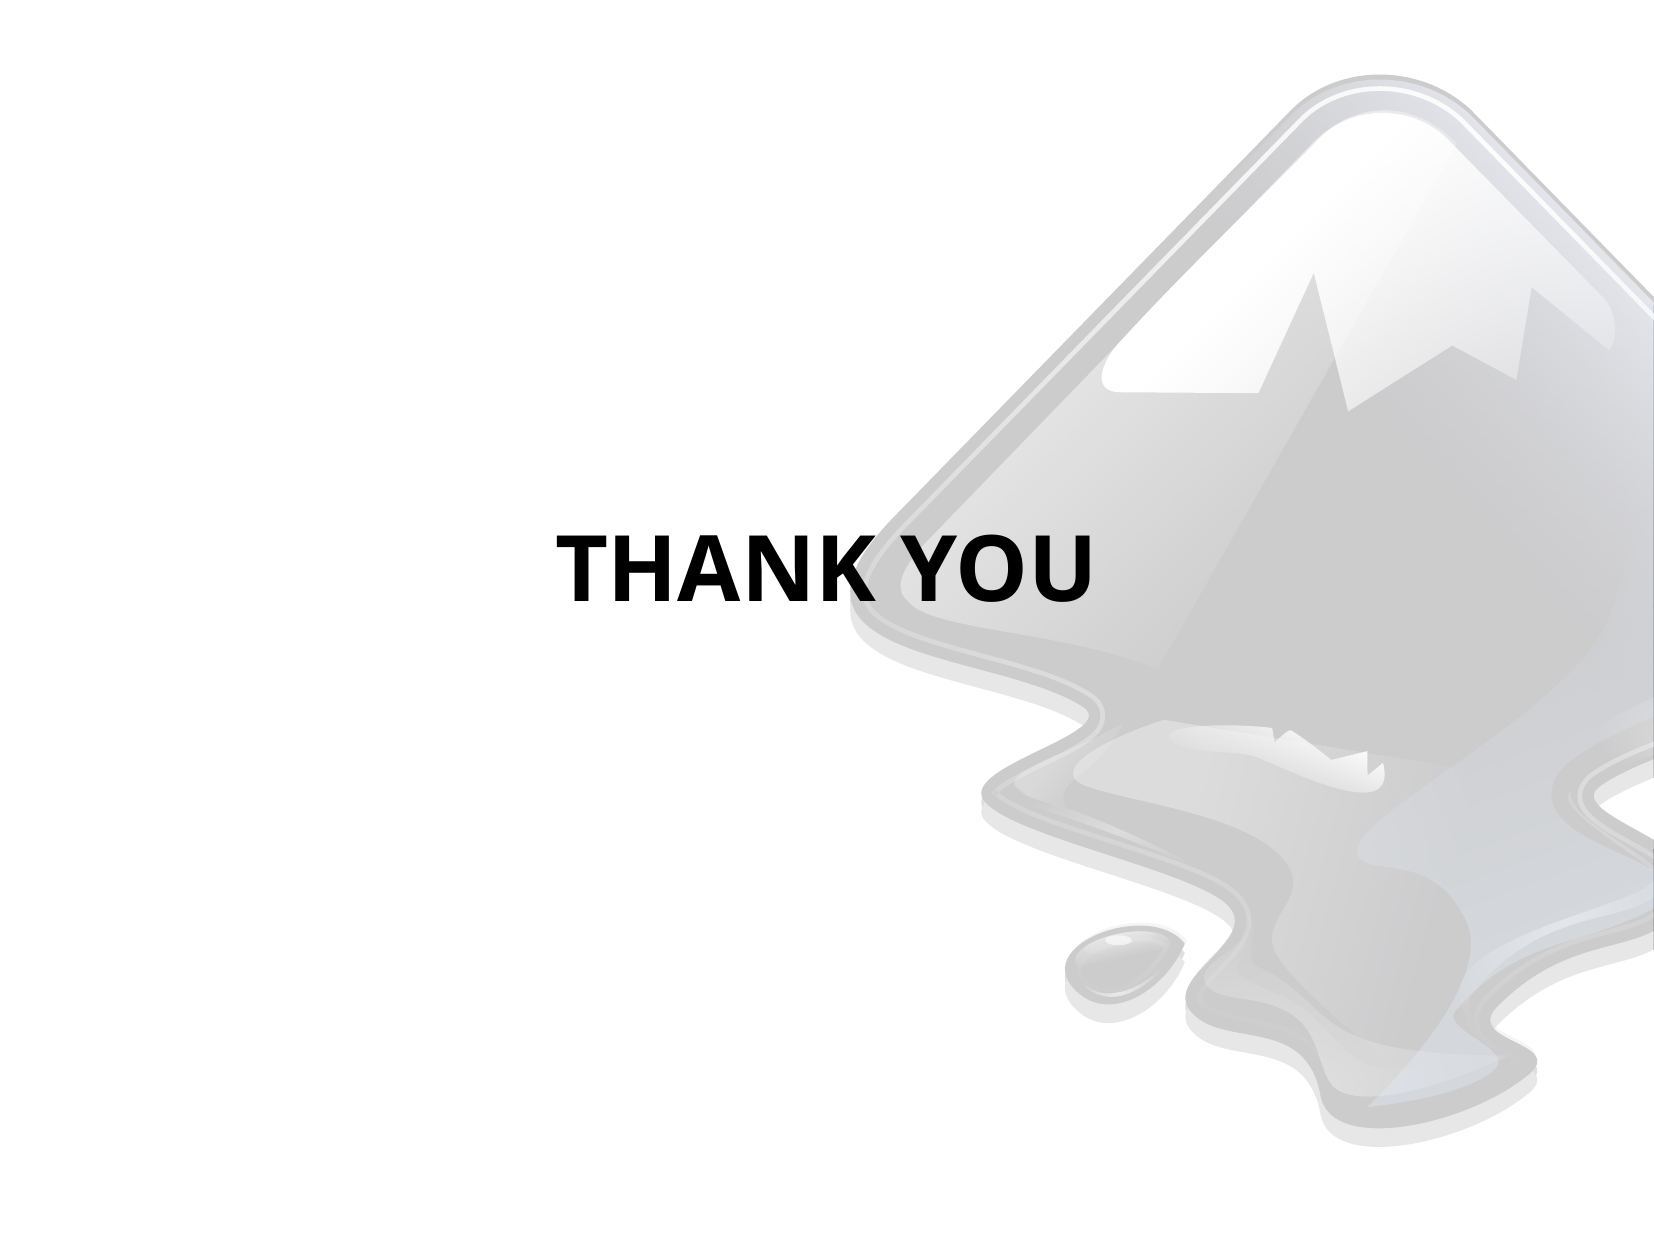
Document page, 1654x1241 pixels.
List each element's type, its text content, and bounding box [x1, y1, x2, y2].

text_box [0, 0, 1654, 1241]
title THANK YOU [82, 462, 1571, 670]
